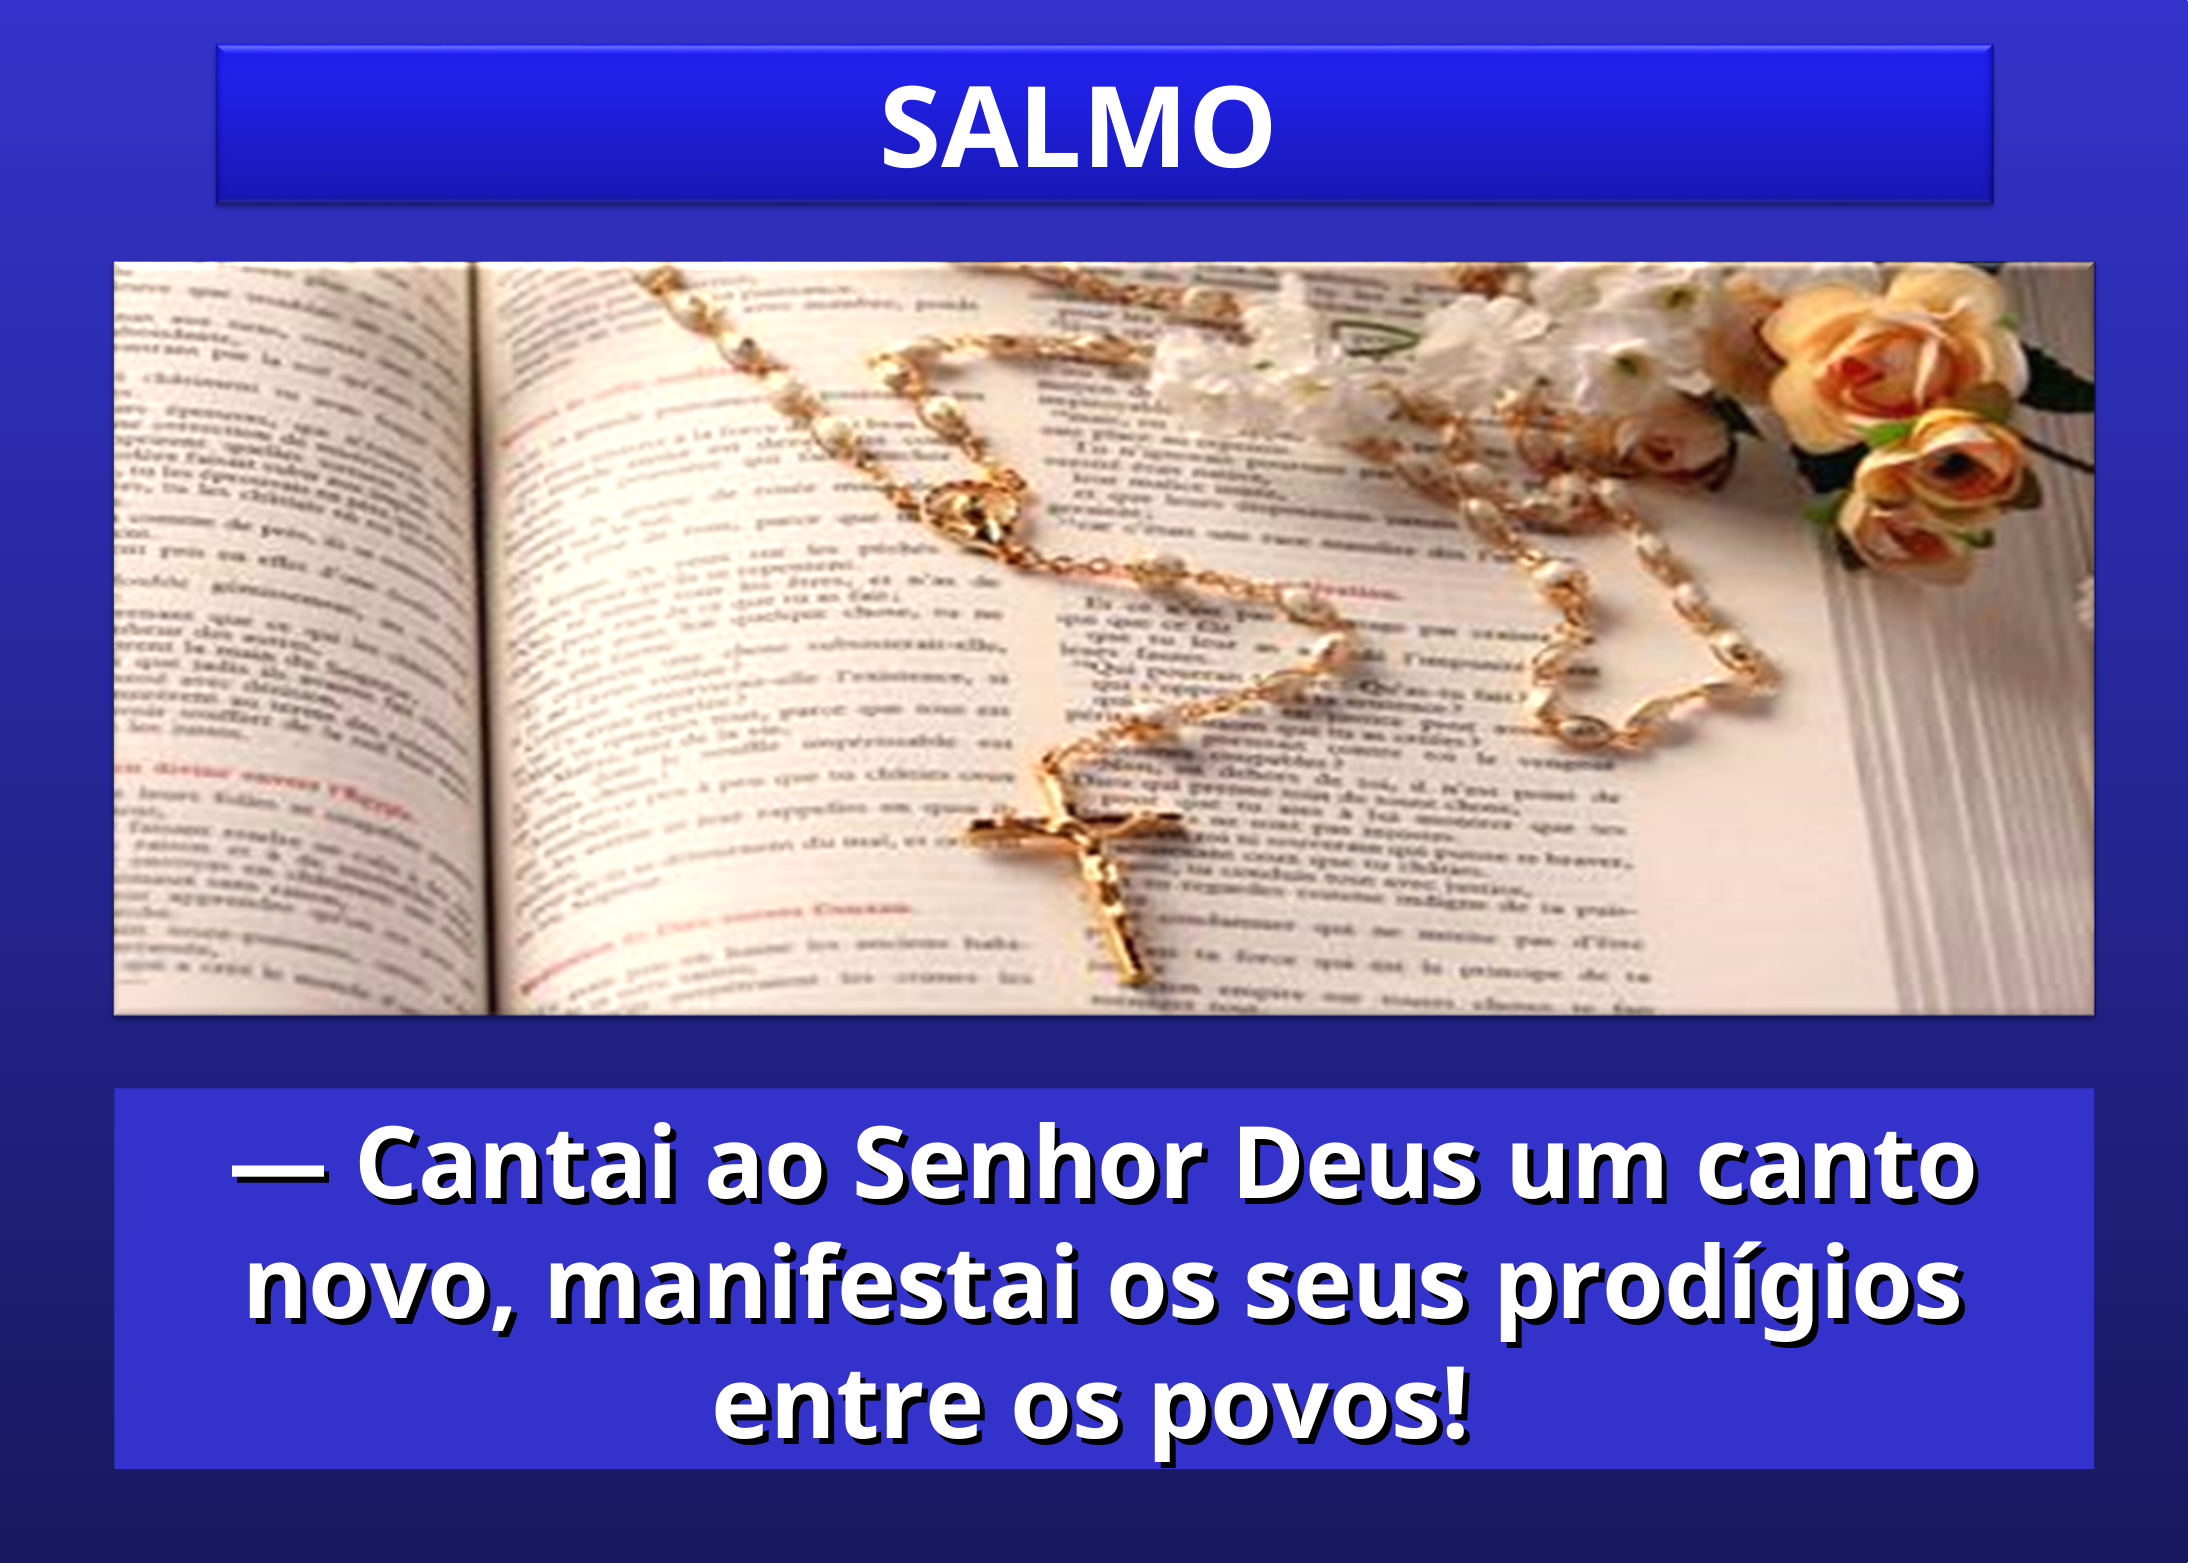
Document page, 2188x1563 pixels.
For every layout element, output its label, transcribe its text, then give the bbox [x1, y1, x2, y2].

text_box — Cantai ao Senhor Deus um canto novo, manifestai os seus prodígios entre os povos! [114, 1088, 2095, 1469]
picture [104, 16, 2104, 1029]
text_box SALMO [216, 44, 1993, 201]
